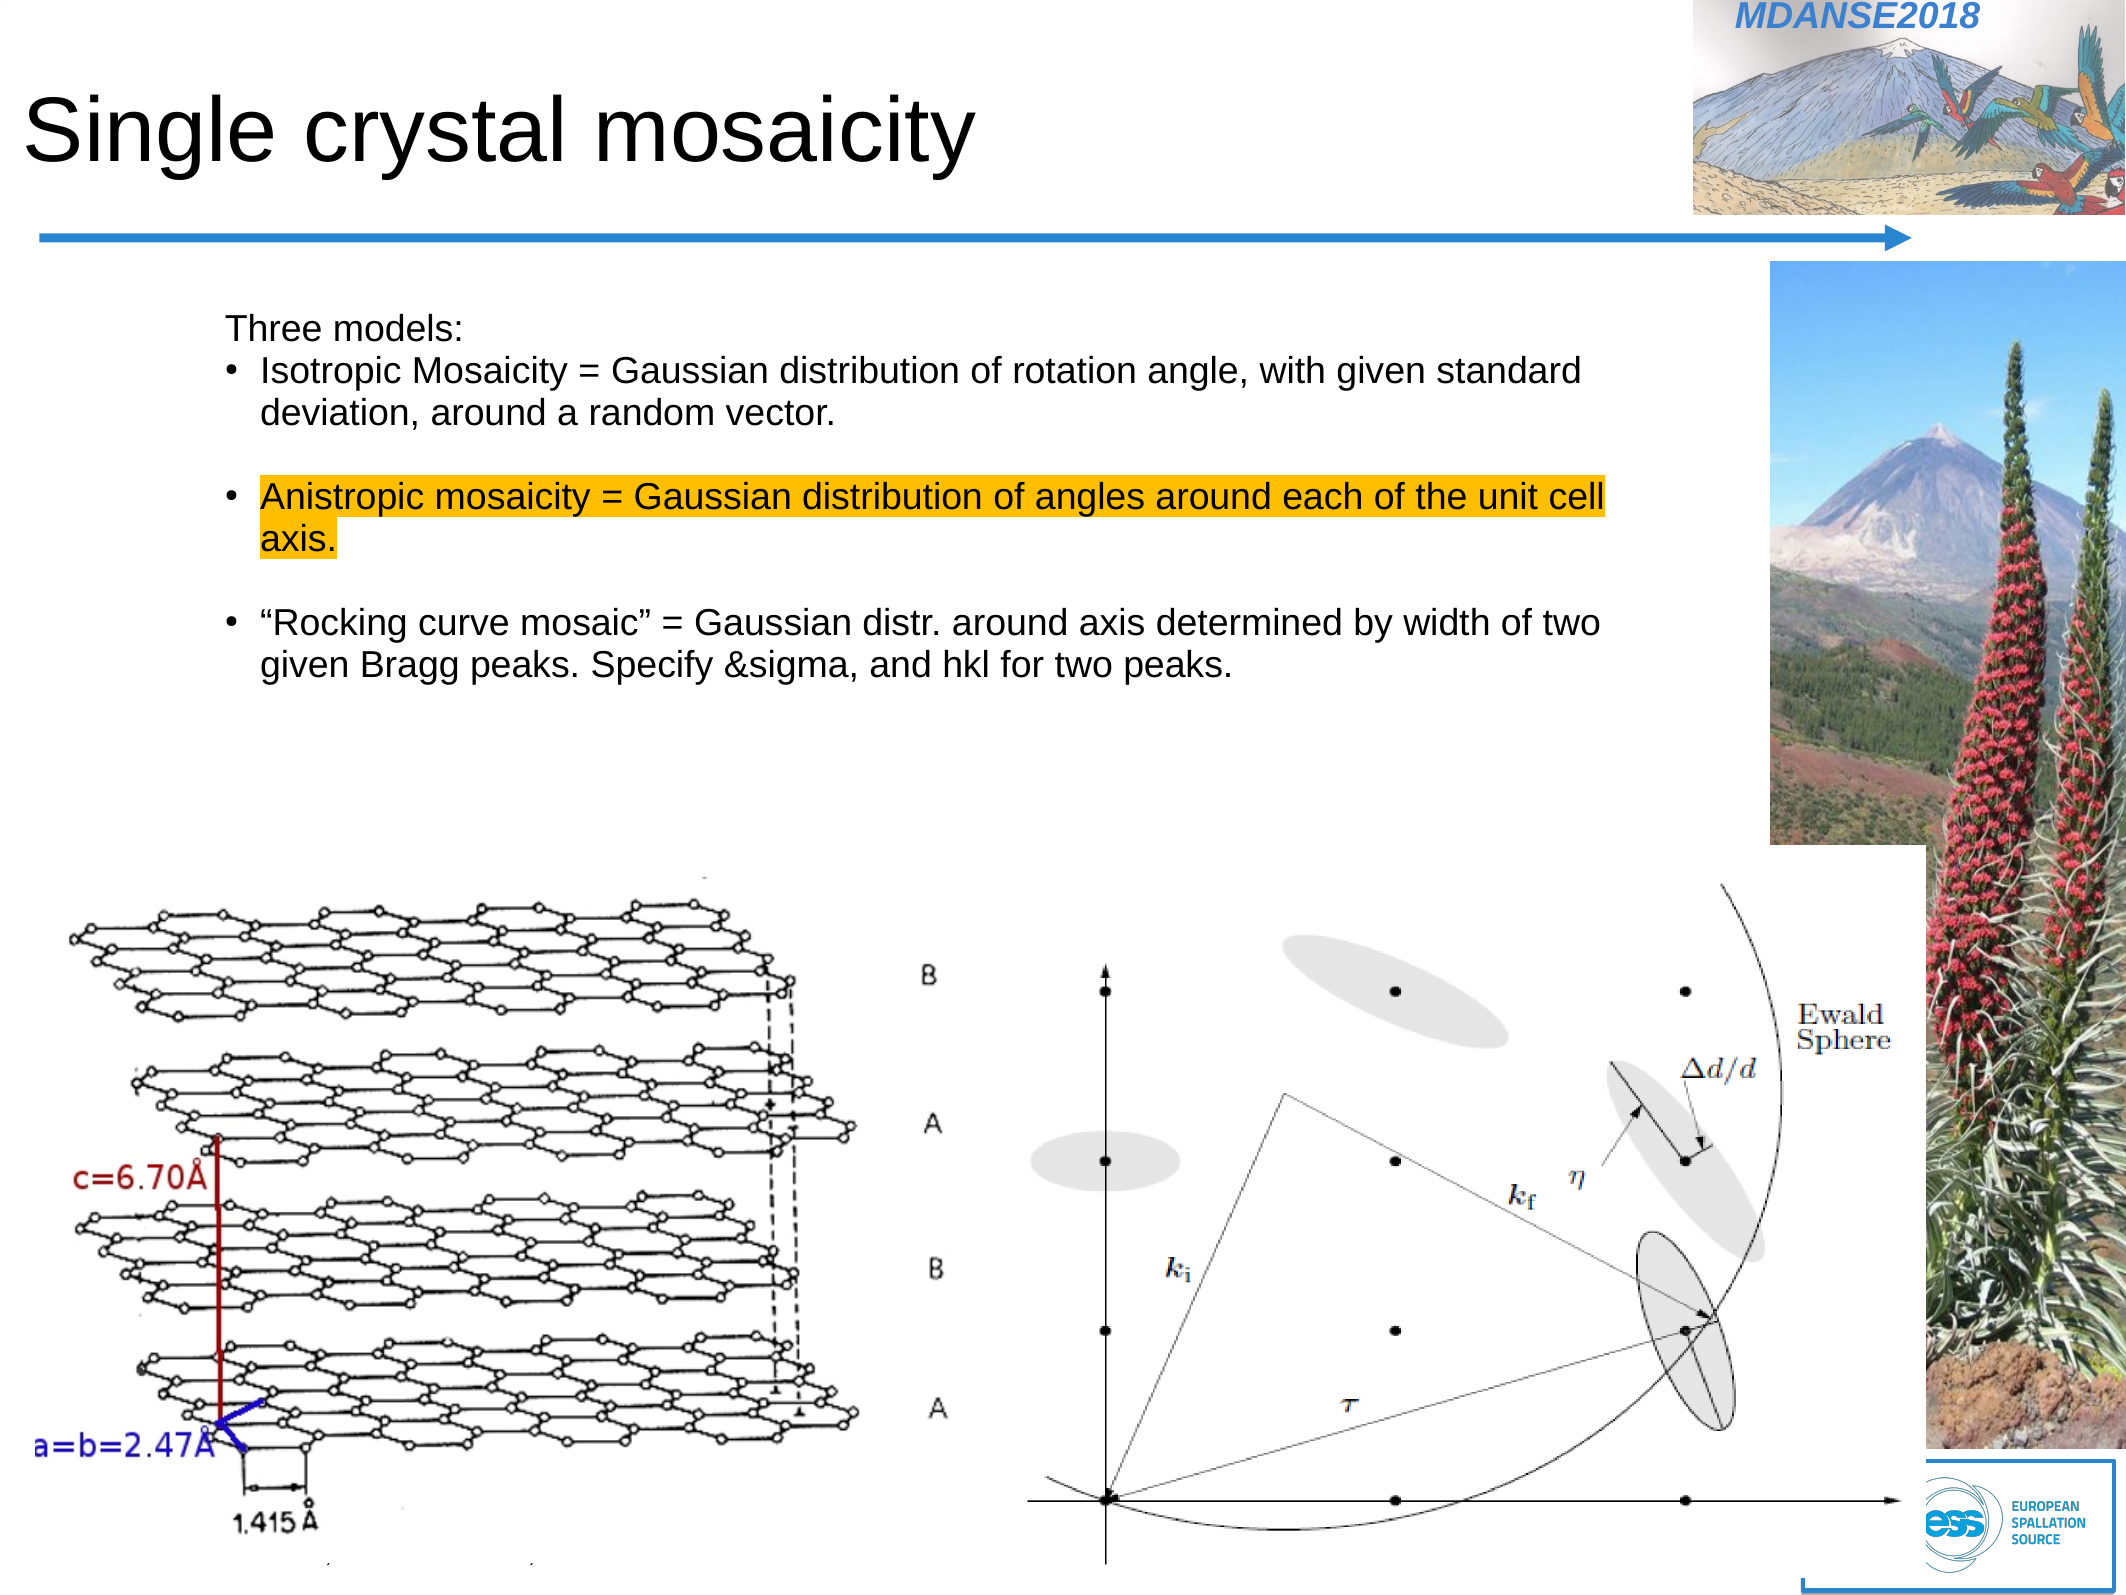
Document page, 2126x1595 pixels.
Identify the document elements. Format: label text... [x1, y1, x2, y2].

text_box Single crystal mosaicity [22, 40, 1938, 209]
text_box Three models: Isotropic Mosaicity = Gaussian distribution of rotation angle, with given standard deviation, around a random vector. Anistropic mosaicity = Gaussian distribution of angles around each of the unit cell axis. “Rocking curve mosaic” = Gaussian distr. around axis determined by width of two given Bragg peaks. Specify &sigma, and hkl for two peaks. [210, 300, 1636, 766]
picture [35, 877, 975, 1563]
picture [1693, 0, 2125, 215]
picture [1002, 261, 2126, 1579]
